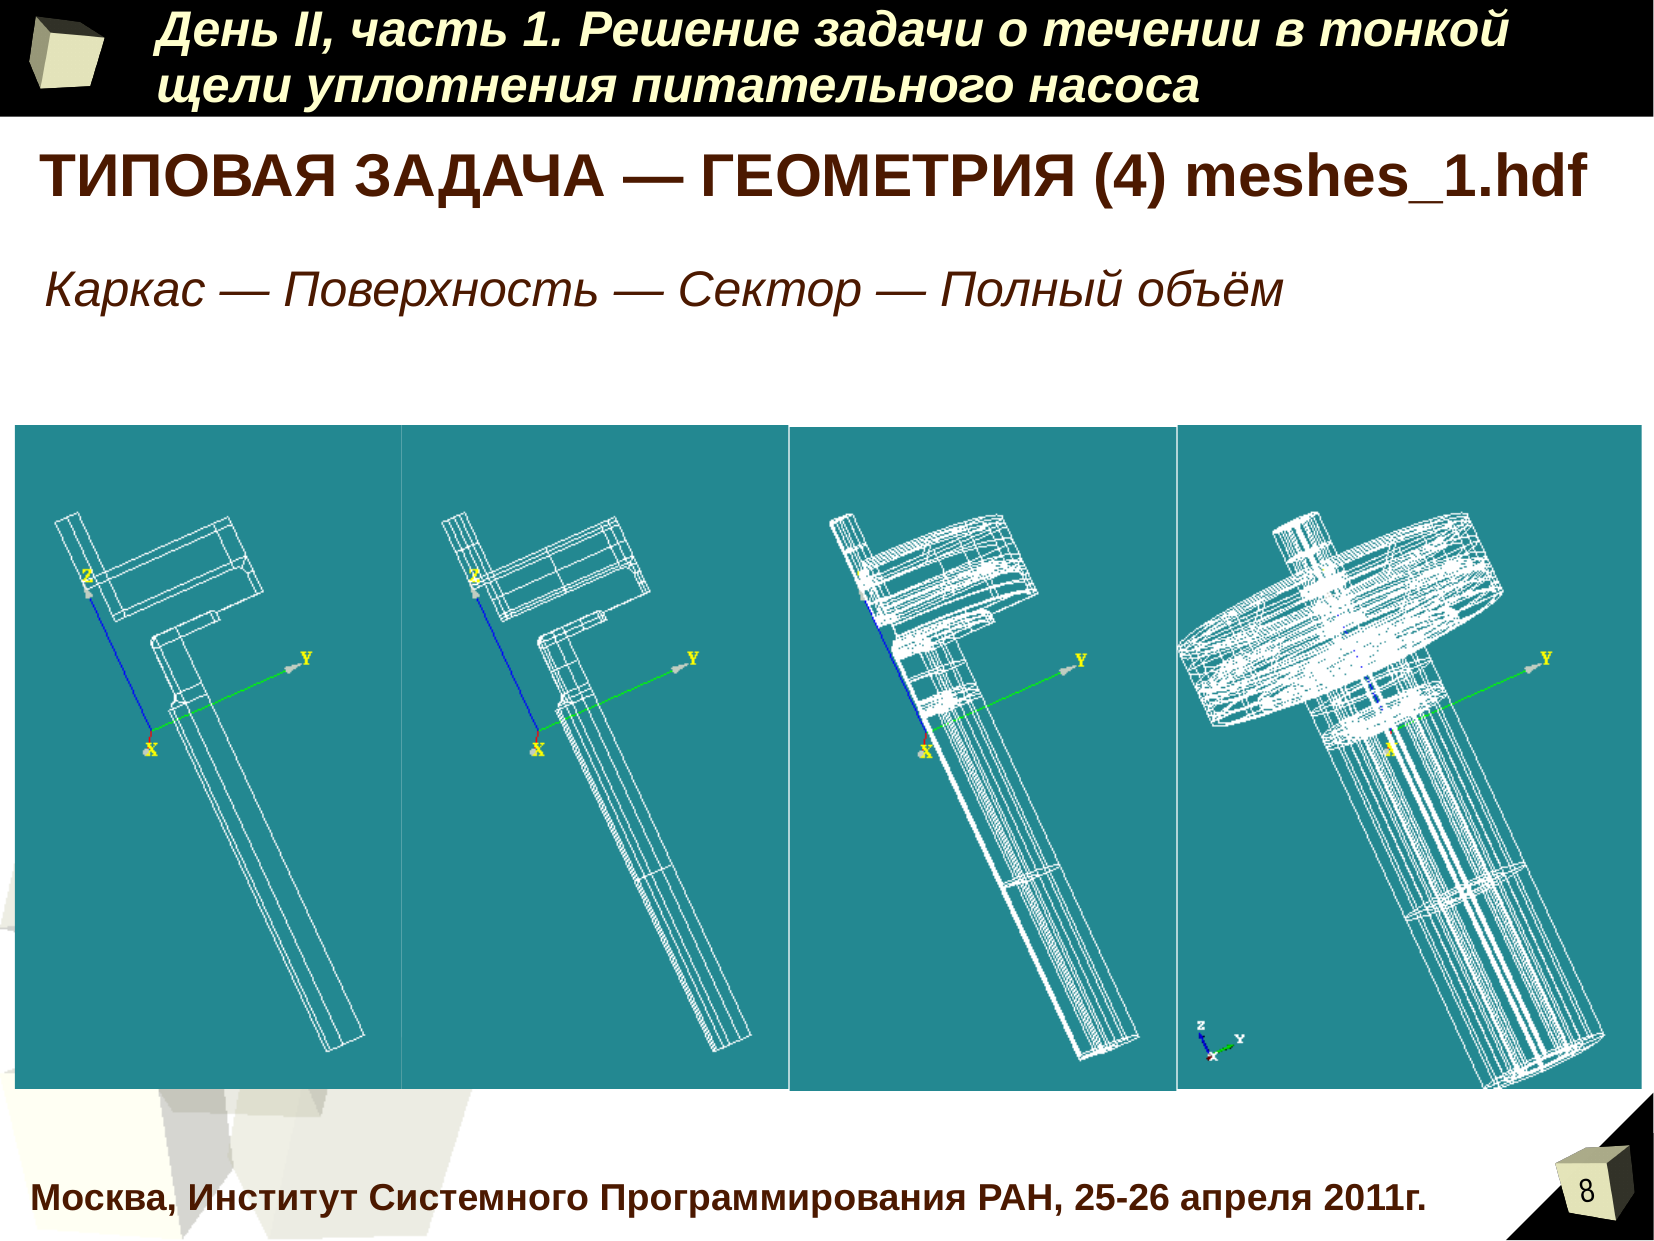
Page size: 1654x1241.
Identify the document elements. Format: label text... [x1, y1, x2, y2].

text_box ТИПОВАЯ ЗАДАЧА — ГЕОМЕТРИЯ (4) meshes_1.hdf [24, 134, 1625, 225]
text_box Каркас — Поверхность — Сектор — Полный объём [29, 254, 1625, 414]
picture [0, 425, 1642, 1241]
picture [464, 1193, 472, 1198]
